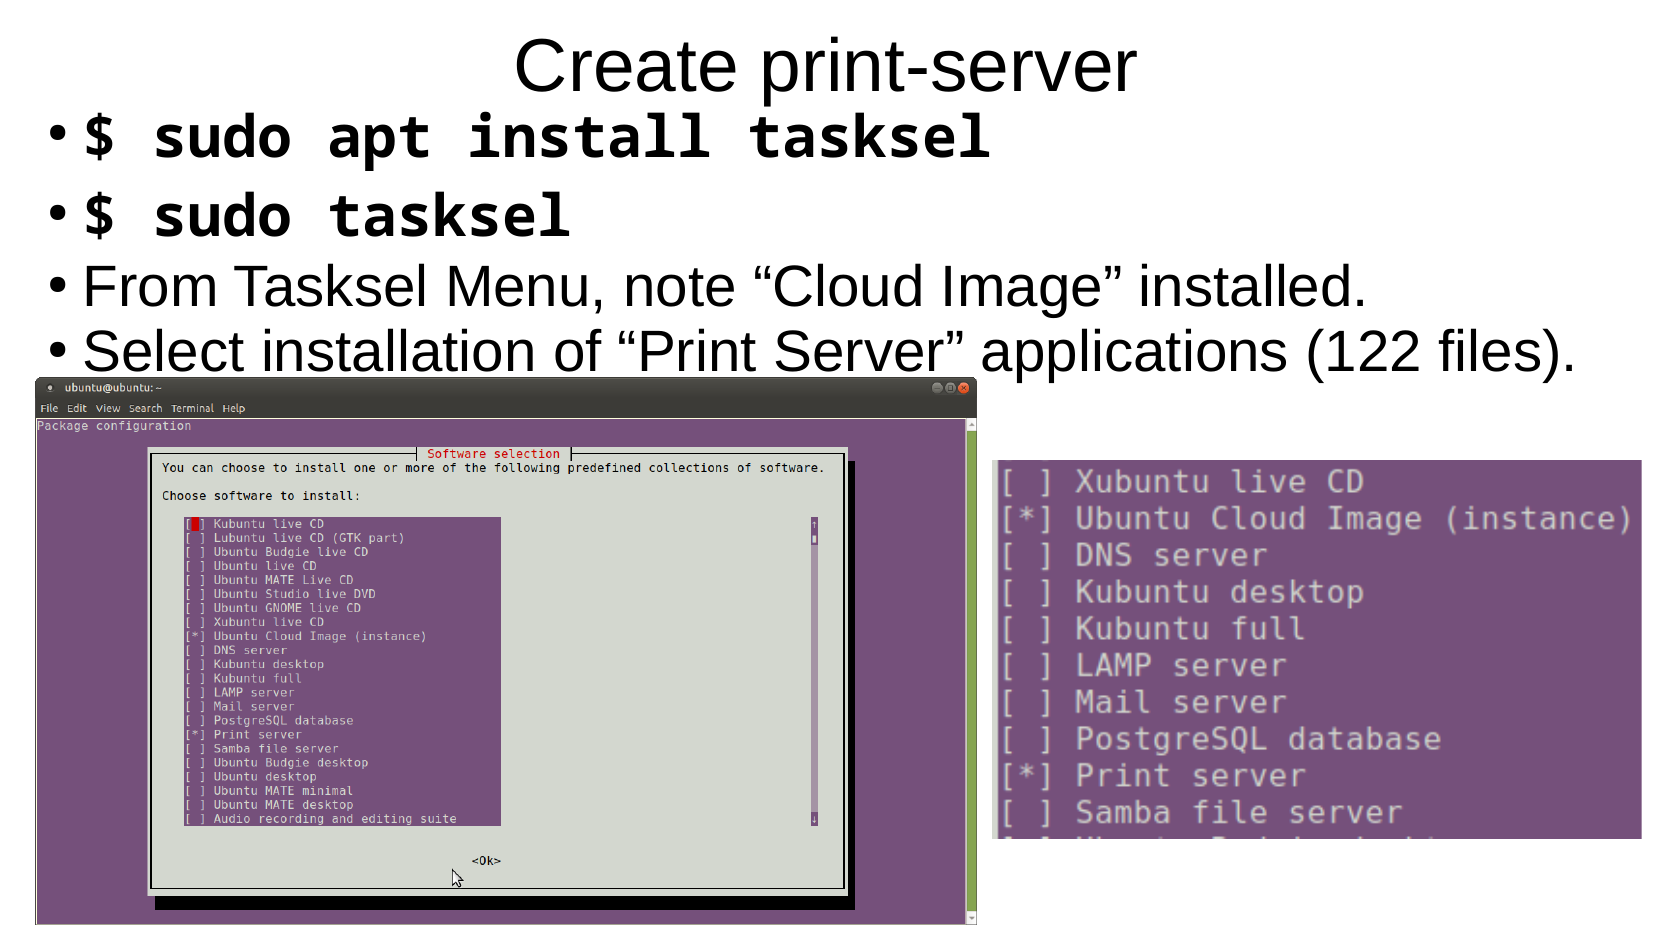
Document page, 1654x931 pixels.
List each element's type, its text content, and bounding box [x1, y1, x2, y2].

text_box $ sudo apt install tasksel $ sudo tasksel From Tasksel Menu, note “Cloud Image” installed. Select installation of “Print Server” applications (122 files). [47, 115, 1595, 363]
title Create print-server [82, 23, 1571, 108]
picture [35, 377, 977, 925]
picture [992, 460, 1642, 839]
